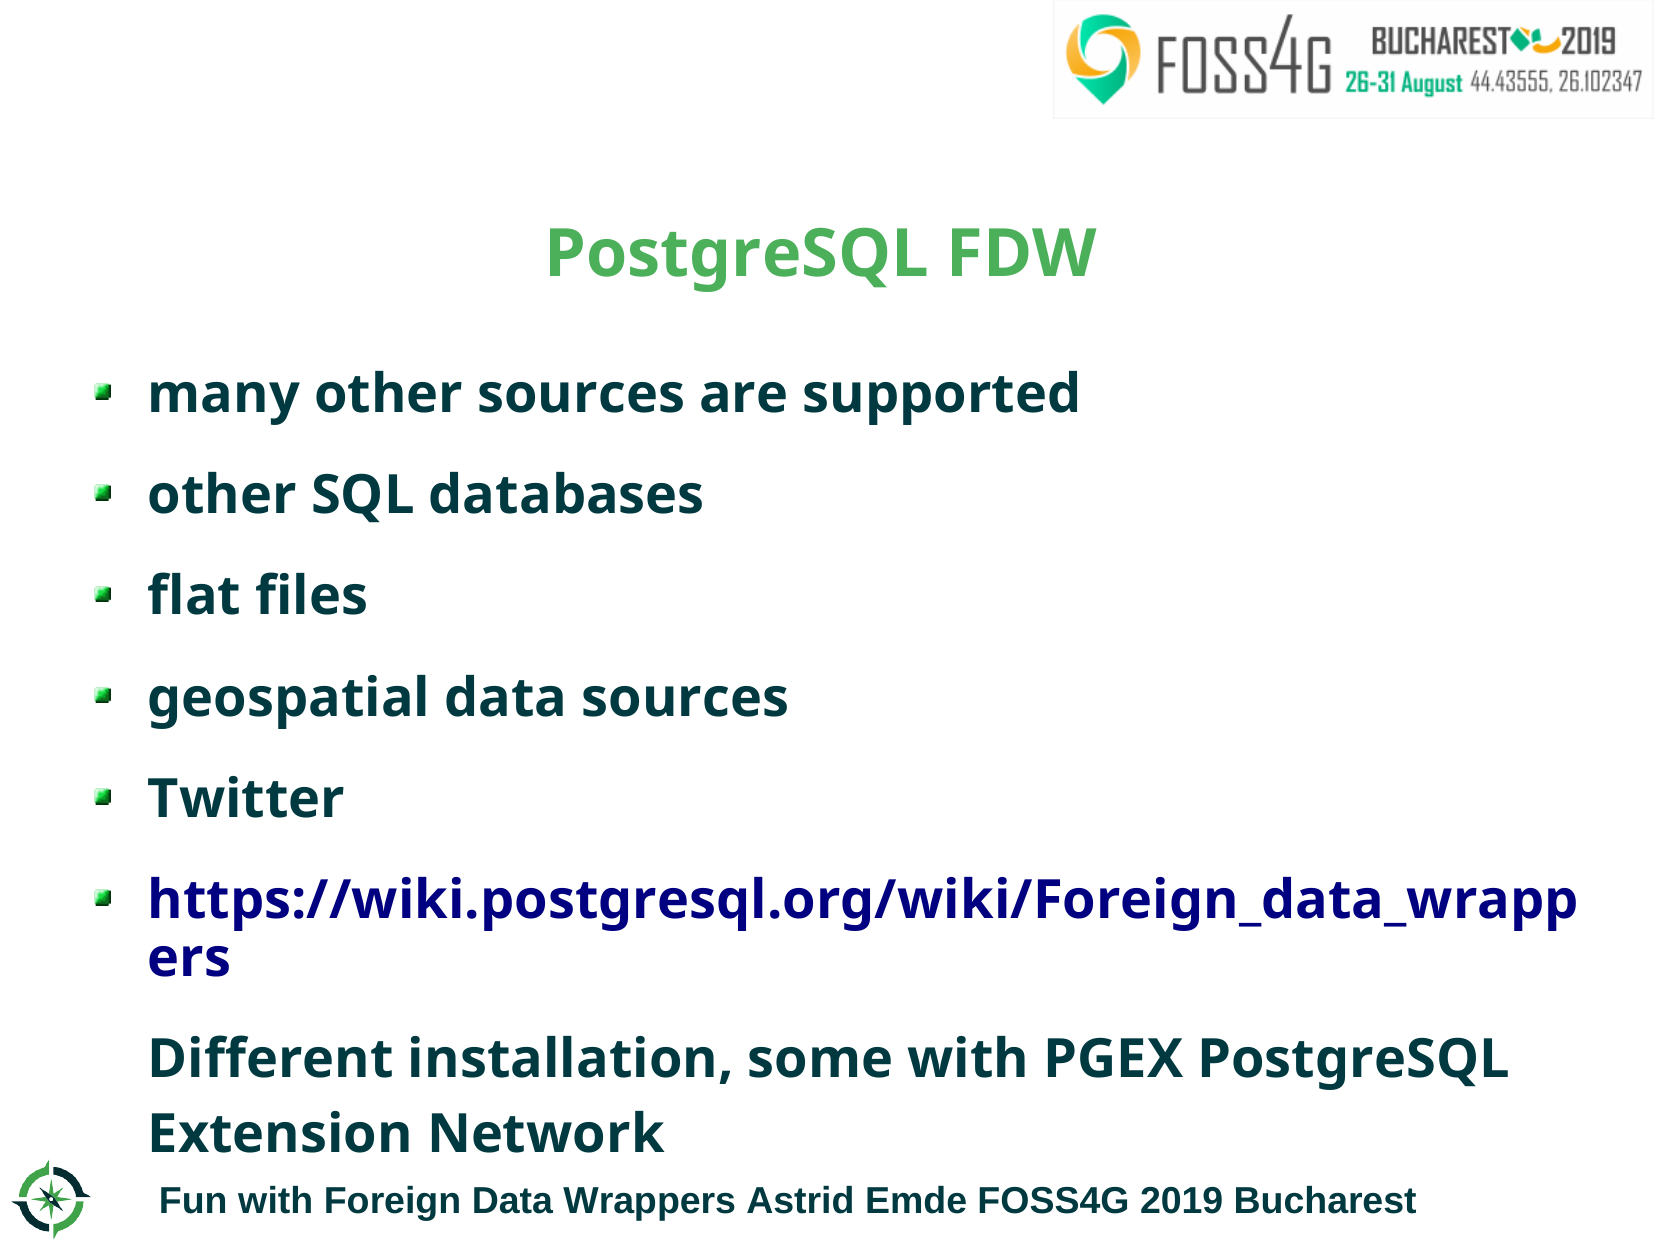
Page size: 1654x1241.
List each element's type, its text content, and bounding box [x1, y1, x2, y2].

picture [1053, 0, 1654, 119]
picture [10, 1158, 92, 1240]
list many other sources are supported other SQL databases flat files geospatial data sources Twitter https://wiki.postgresql.org/wiki/Foreign_data_wrappers Different installation, some with PGEX PostgreSQL Extension Network [76, 354, 1599, 1173]
title PostgreSQL FDW [76, 177, 1565, 325]
